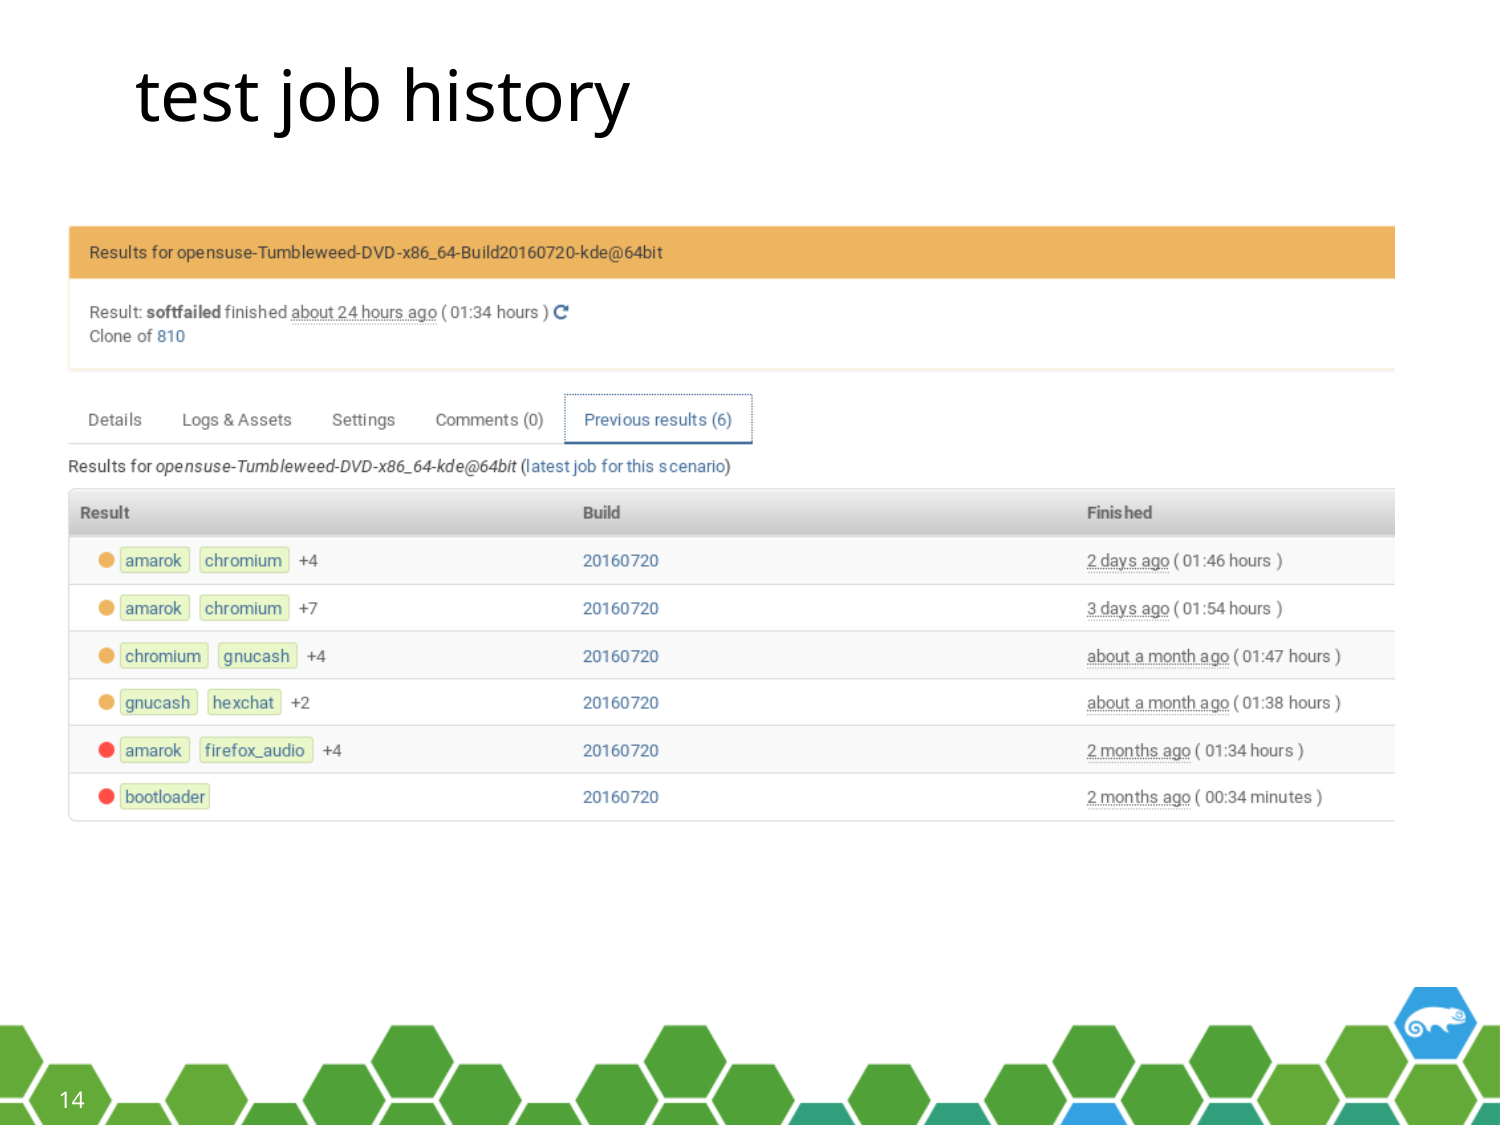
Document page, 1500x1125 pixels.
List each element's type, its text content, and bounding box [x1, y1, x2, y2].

picture [51, 216, 1395, 831]
picture [0, 987, 1500, 1125]
title test job history [135, 12, 1372, 175]
